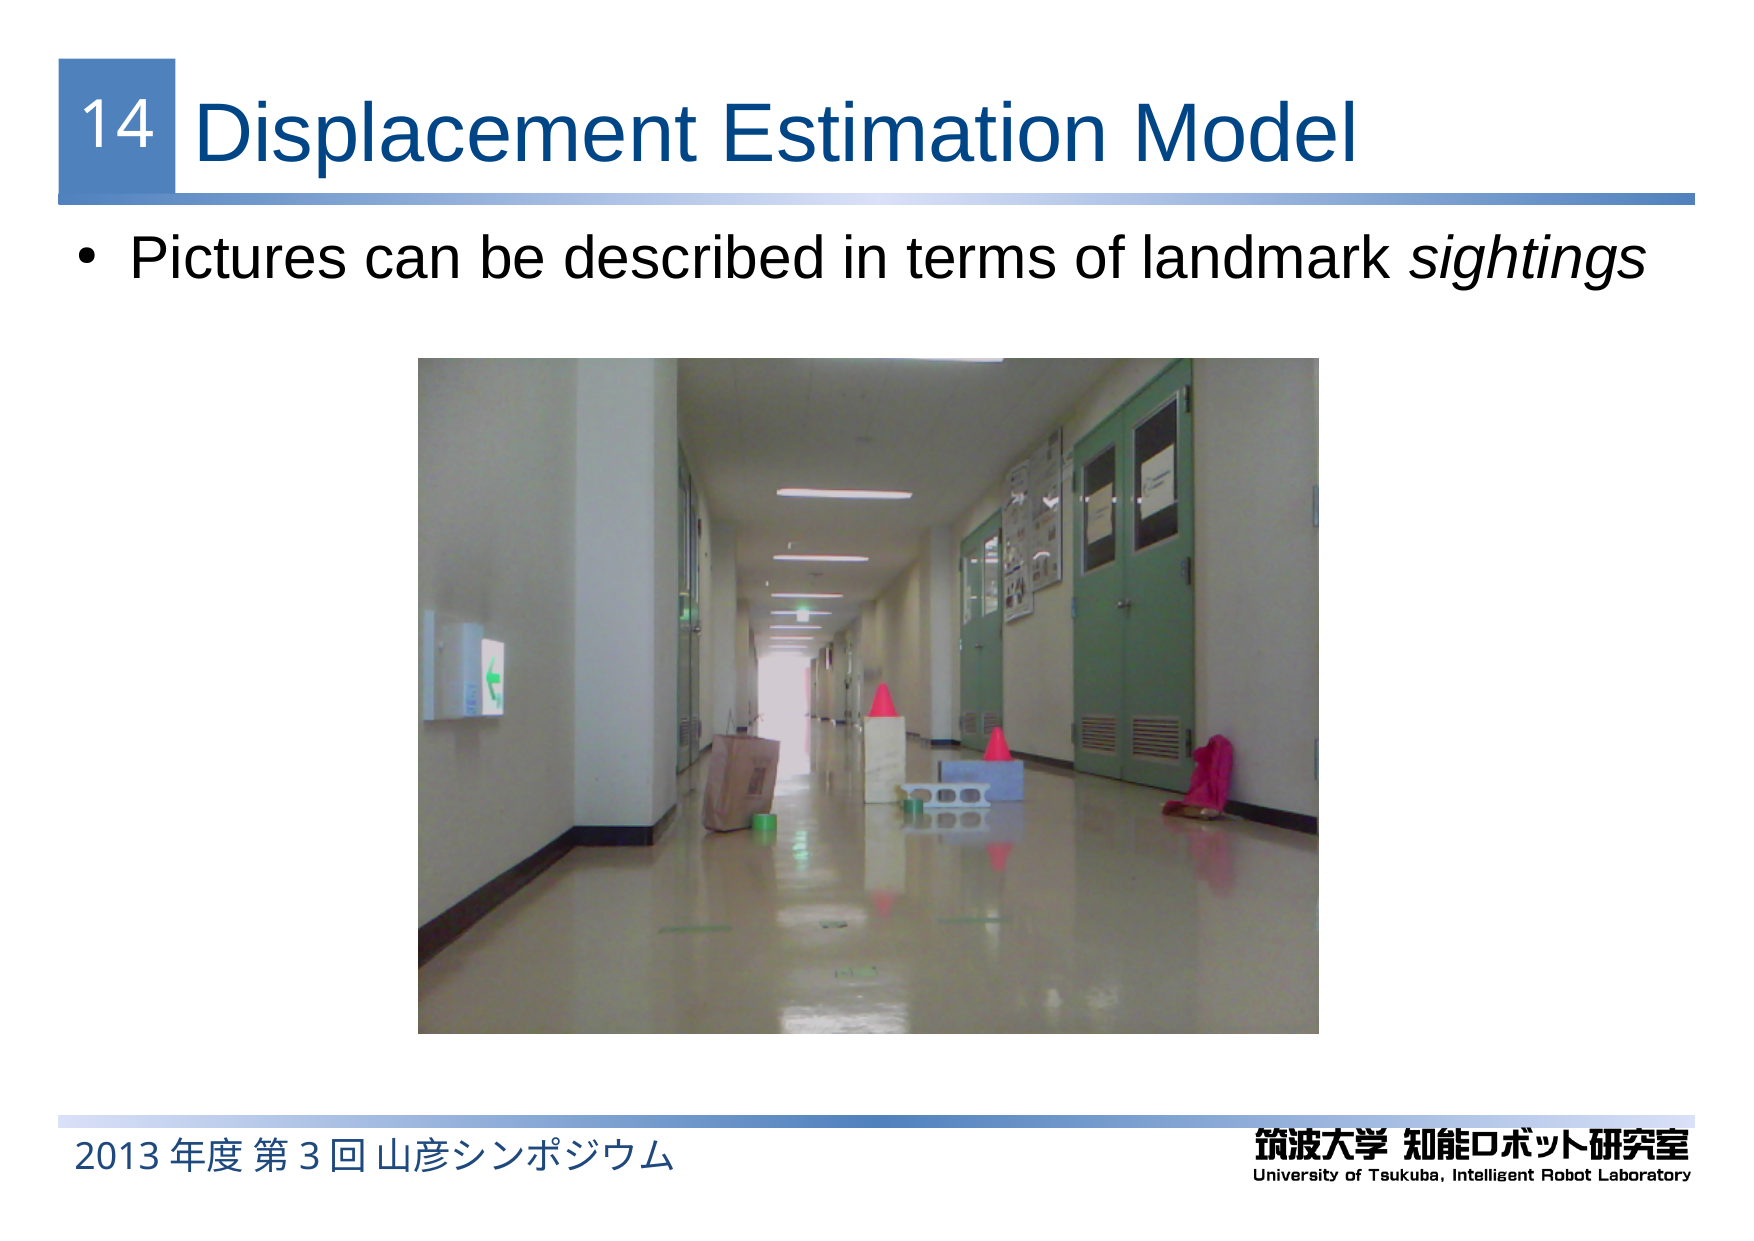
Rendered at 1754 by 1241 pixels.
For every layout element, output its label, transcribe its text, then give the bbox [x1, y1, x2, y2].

picture [1252, 1127, 1691, 1182]
title Displacement Estimation Model [193, 61, 1651, 205]
picture [418, 358, 1319, 1034]
list Pictures can be described in terms of landmark sightings [58, 223, 1696, 329]
